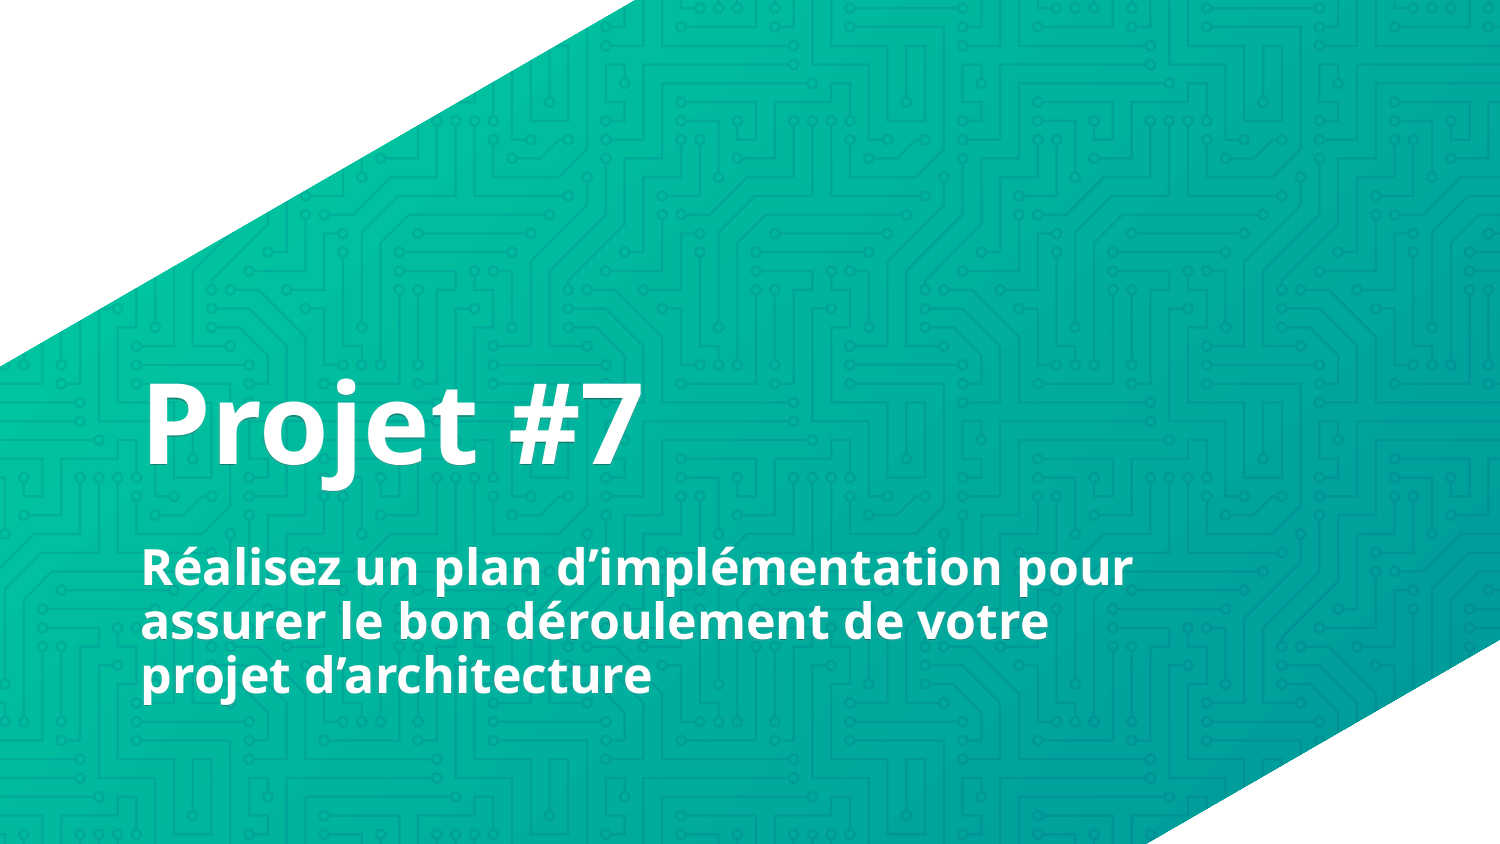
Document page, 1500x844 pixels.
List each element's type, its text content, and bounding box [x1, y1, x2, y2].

title Projet #7 Réalisez un plan d’implémentation pour assurer le bon déroulement de votre projet d’architecture [140, 307, 1202, 705]
